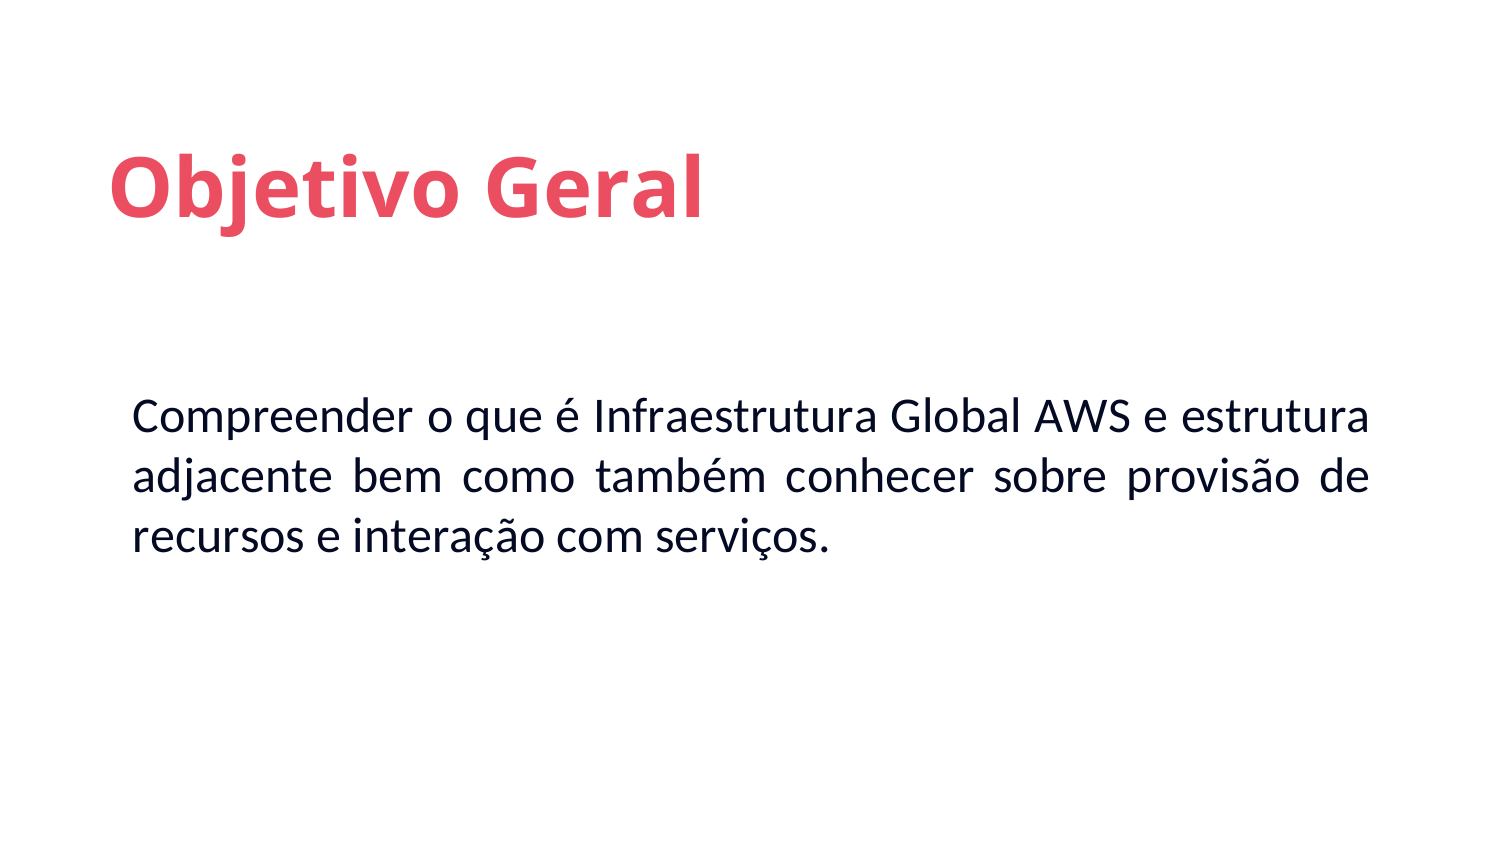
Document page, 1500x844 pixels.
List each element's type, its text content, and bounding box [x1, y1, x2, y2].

text_box Objetivo Geral [92, 104, 1408, 243]
text_box Compreender o que é Infraestrutura Global AWS e estrutura adjacente bem como também conhecer sobre provisão de recursos e interação com serviços. [92, 304, 1408, 641]
